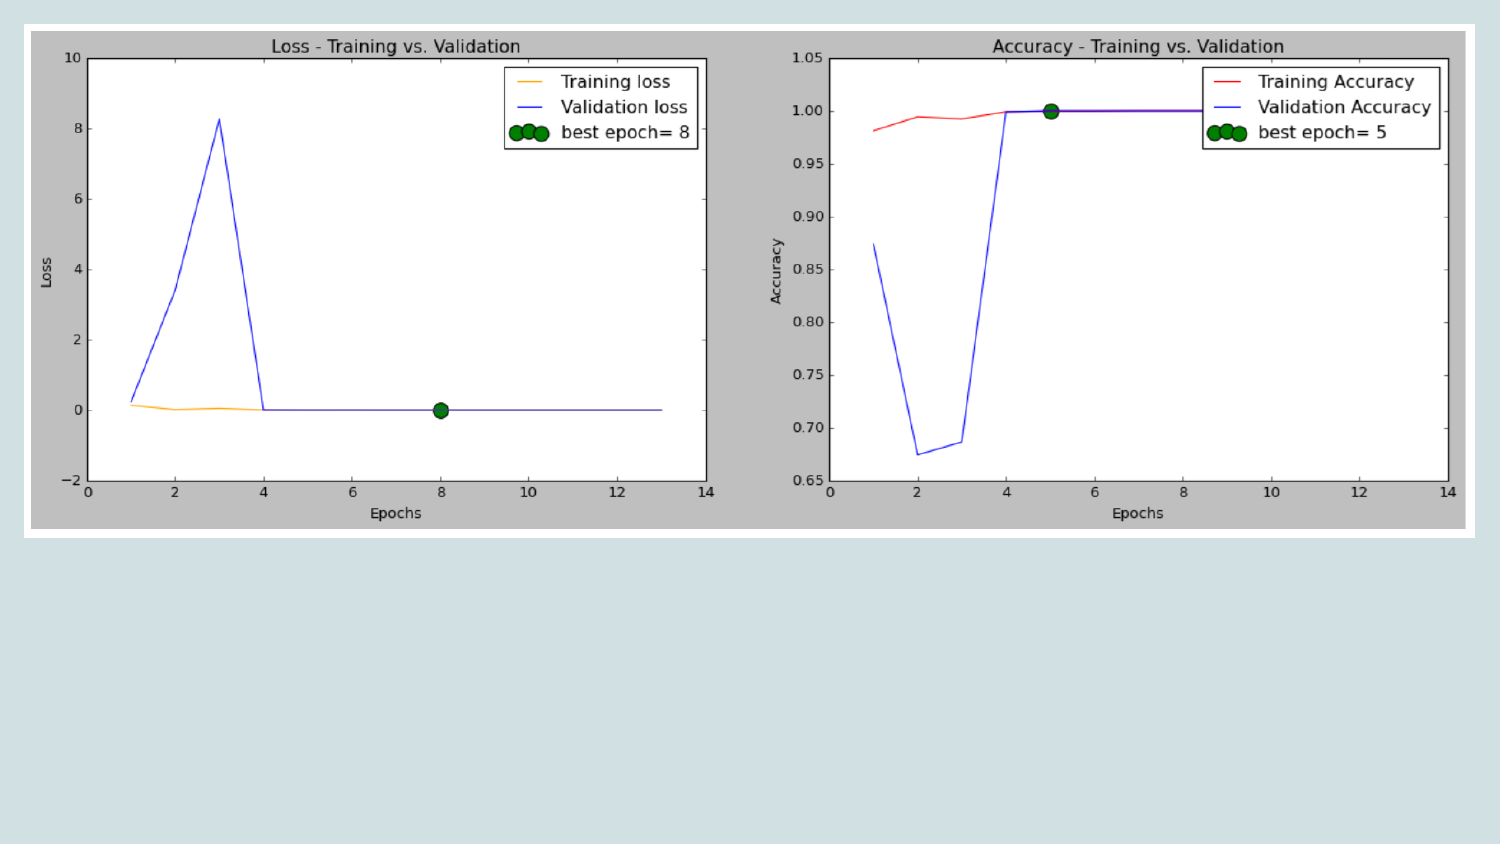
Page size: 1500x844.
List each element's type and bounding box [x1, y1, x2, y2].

picture [24, 24, 1475, 538]
